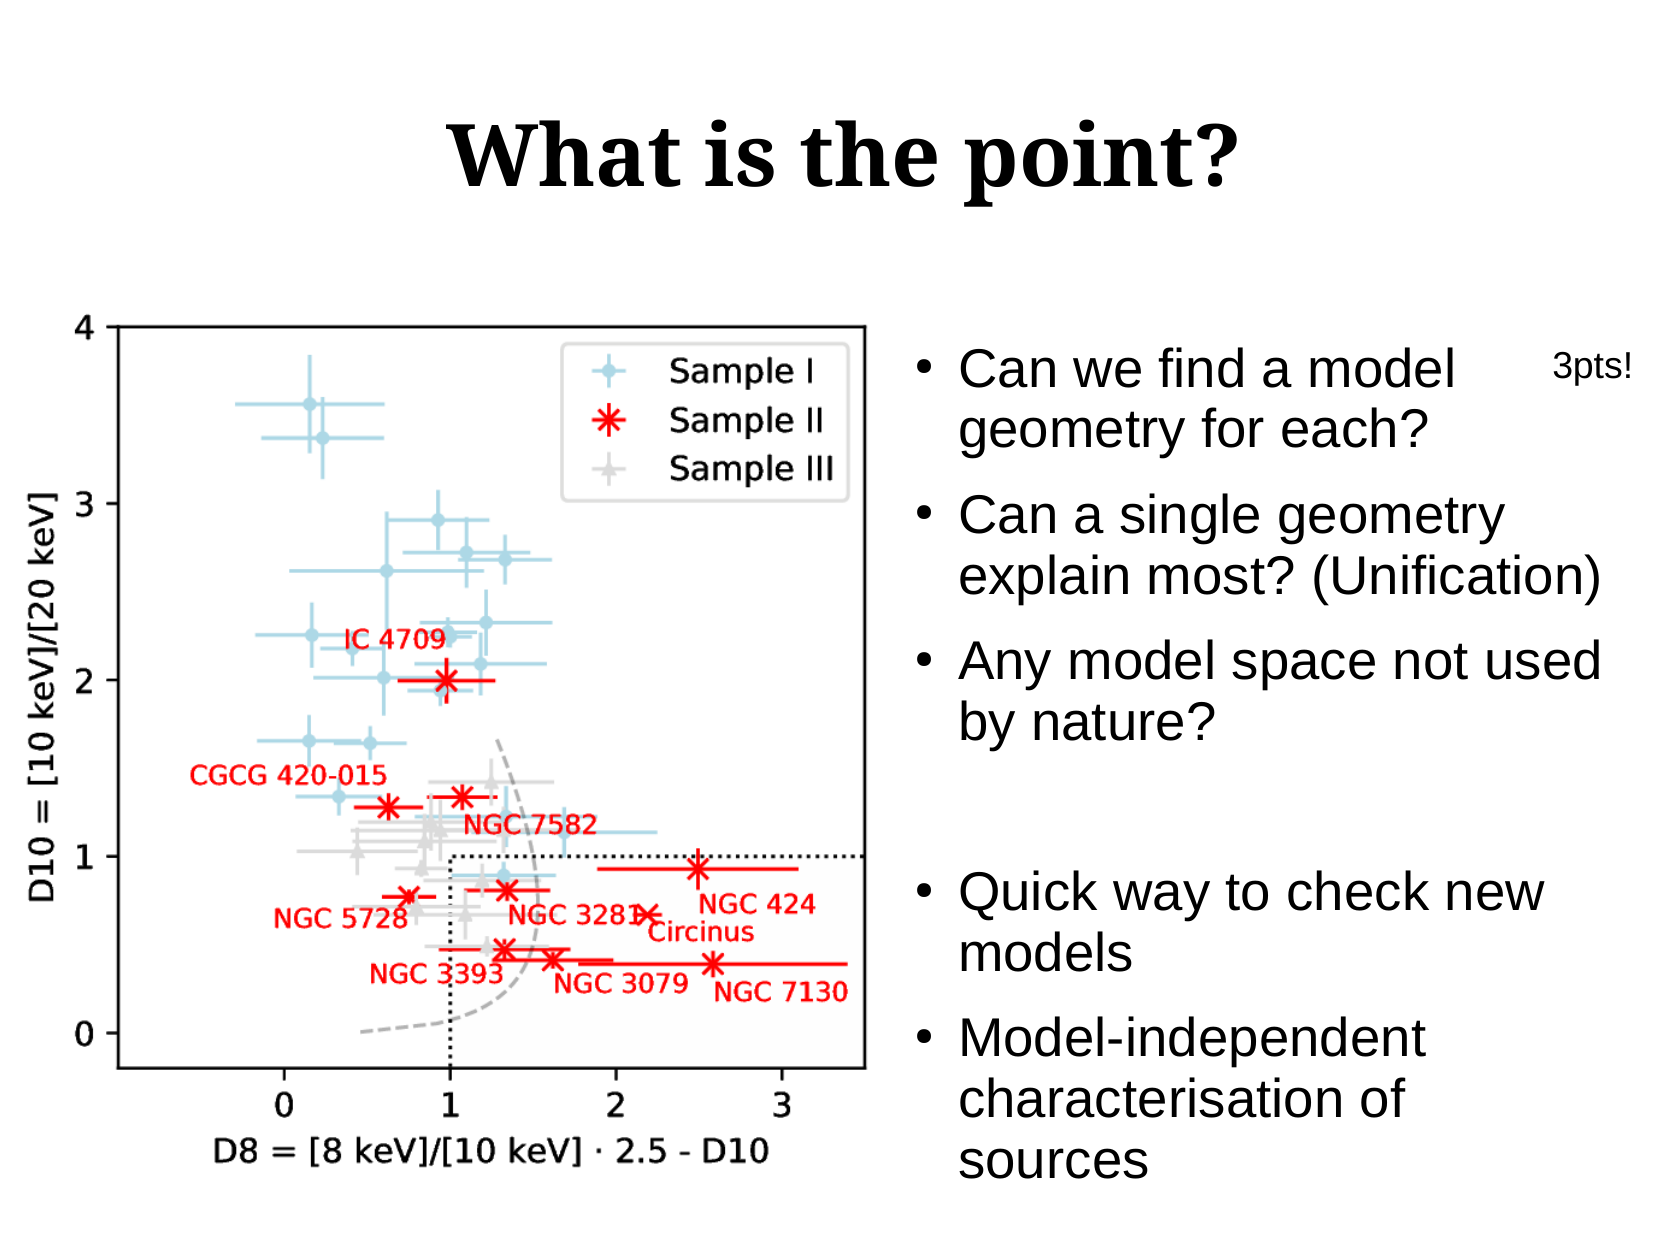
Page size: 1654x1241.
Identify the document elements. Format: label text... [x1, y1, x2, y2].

text_box 3pts! [1537, 337, 1651, 437]
list Can we find a model geometry for each? Can a single geometry explain most? (Unification) Any model space not used by nature? Quick way to check new models Model-independent characterisation of sources [900, 337, 1613, 1241]
title What is the point? [82, 49, 1571, 257]
picture [4, 290, 901, 1195]
